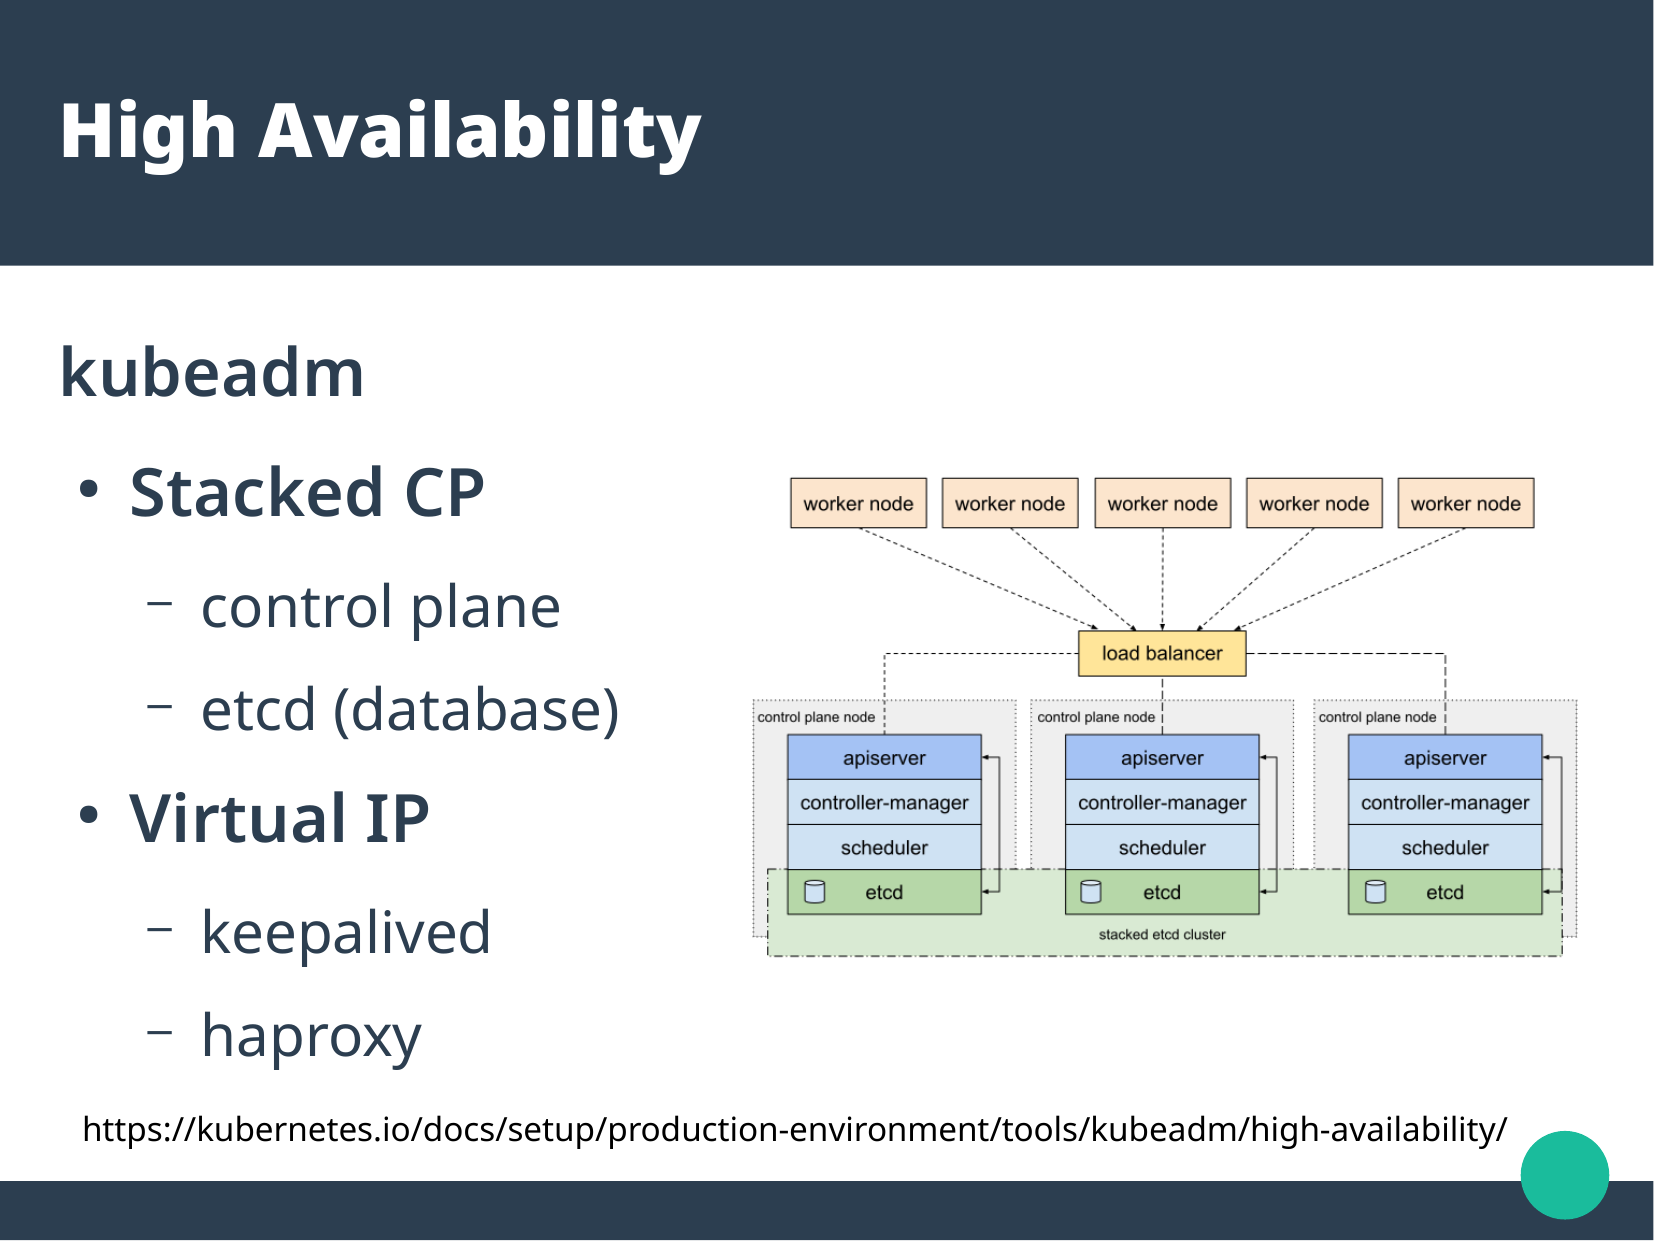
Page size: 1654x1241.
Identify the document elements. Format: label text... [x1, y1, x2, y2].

list kubeadm Stacked CP control plane etcd (database) Virtual IP keepalived haproxy [59, 324, 1595, 1152]
title High Availability [59, 49, 1595, 207]
picture [735, 460, 1595, 981]
text_box https://kubernetes.io/docs/setup/production-environment/tools/kubeadm/high-availability/ [67, 1098, 1560, 1156]
